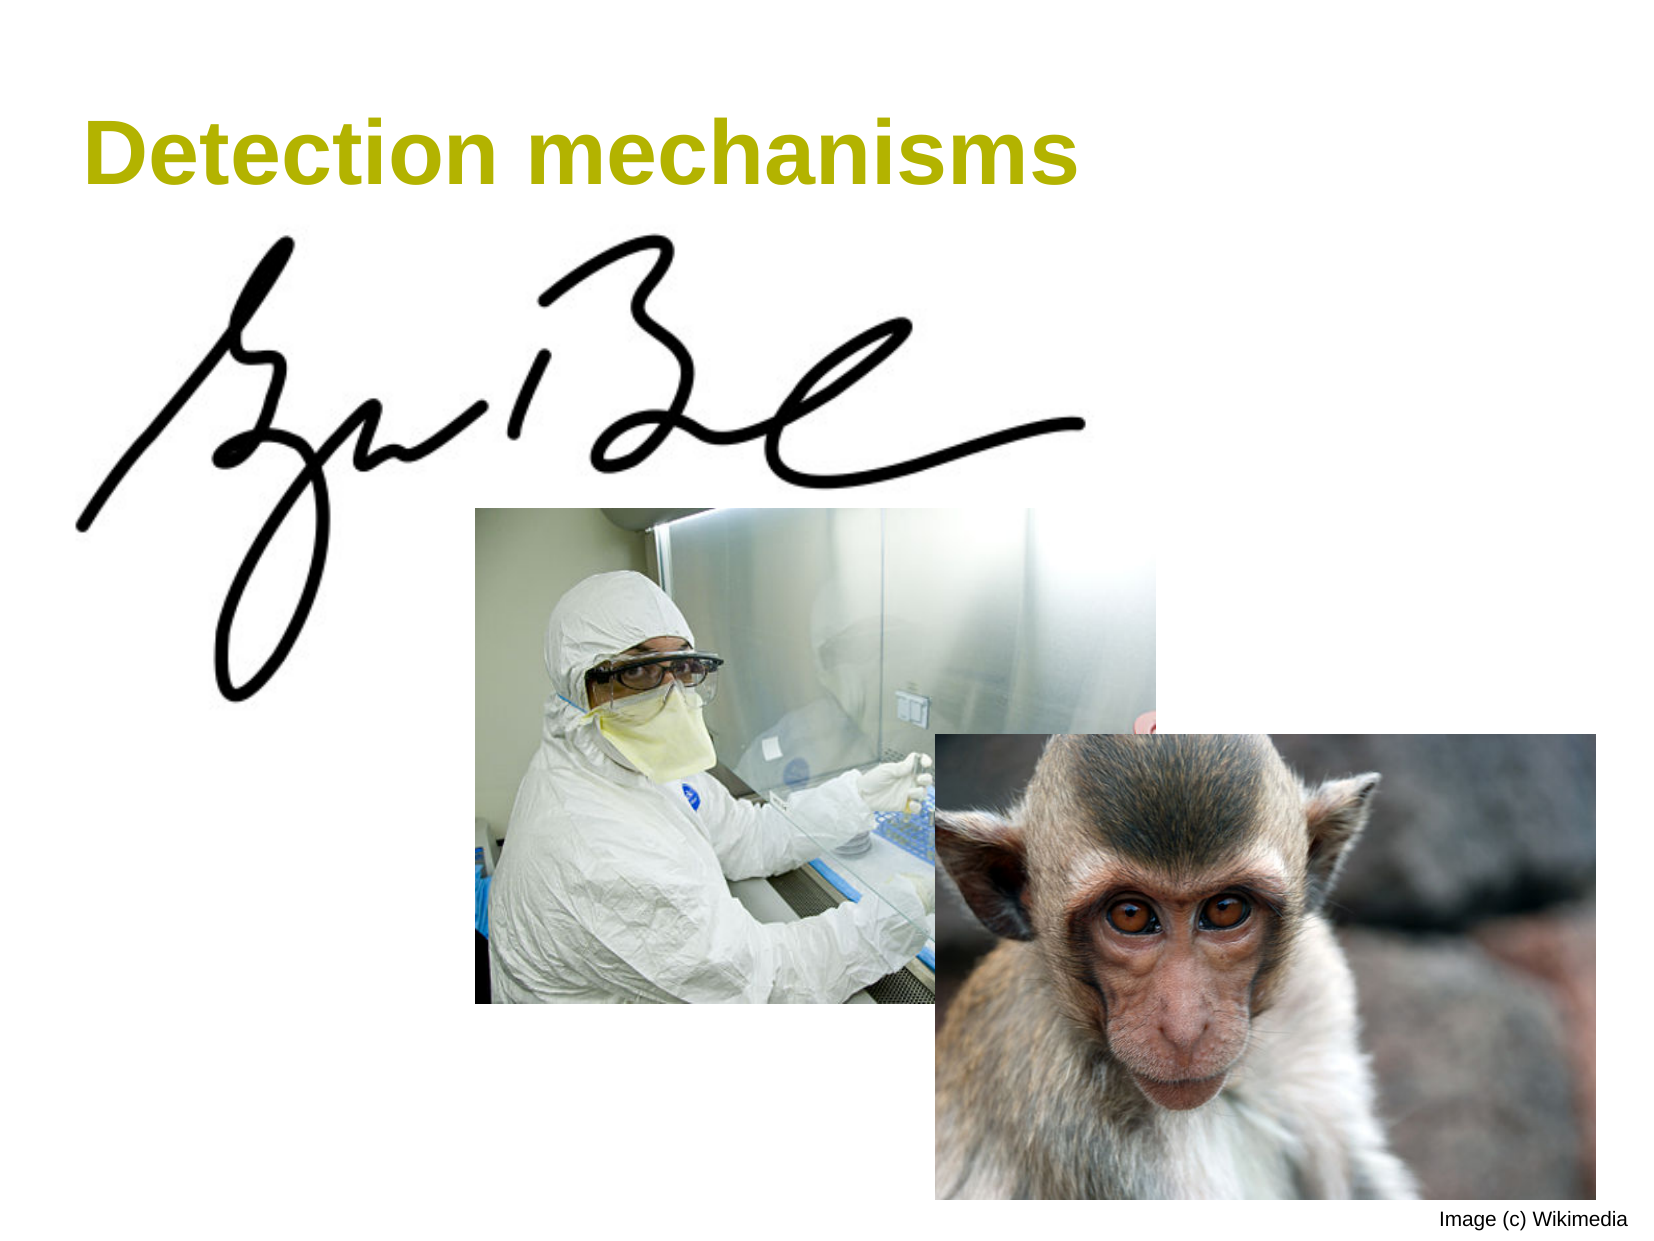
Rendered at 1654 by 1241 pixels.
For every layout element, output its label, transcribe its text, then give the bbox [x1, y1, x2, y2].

text_box Image (c) Wikimedia [1424, 1200, 1654, 1239]
picture [43, 209, 1596, 1200]
title Detection mechanisms [82, 49, 1571, 257]
